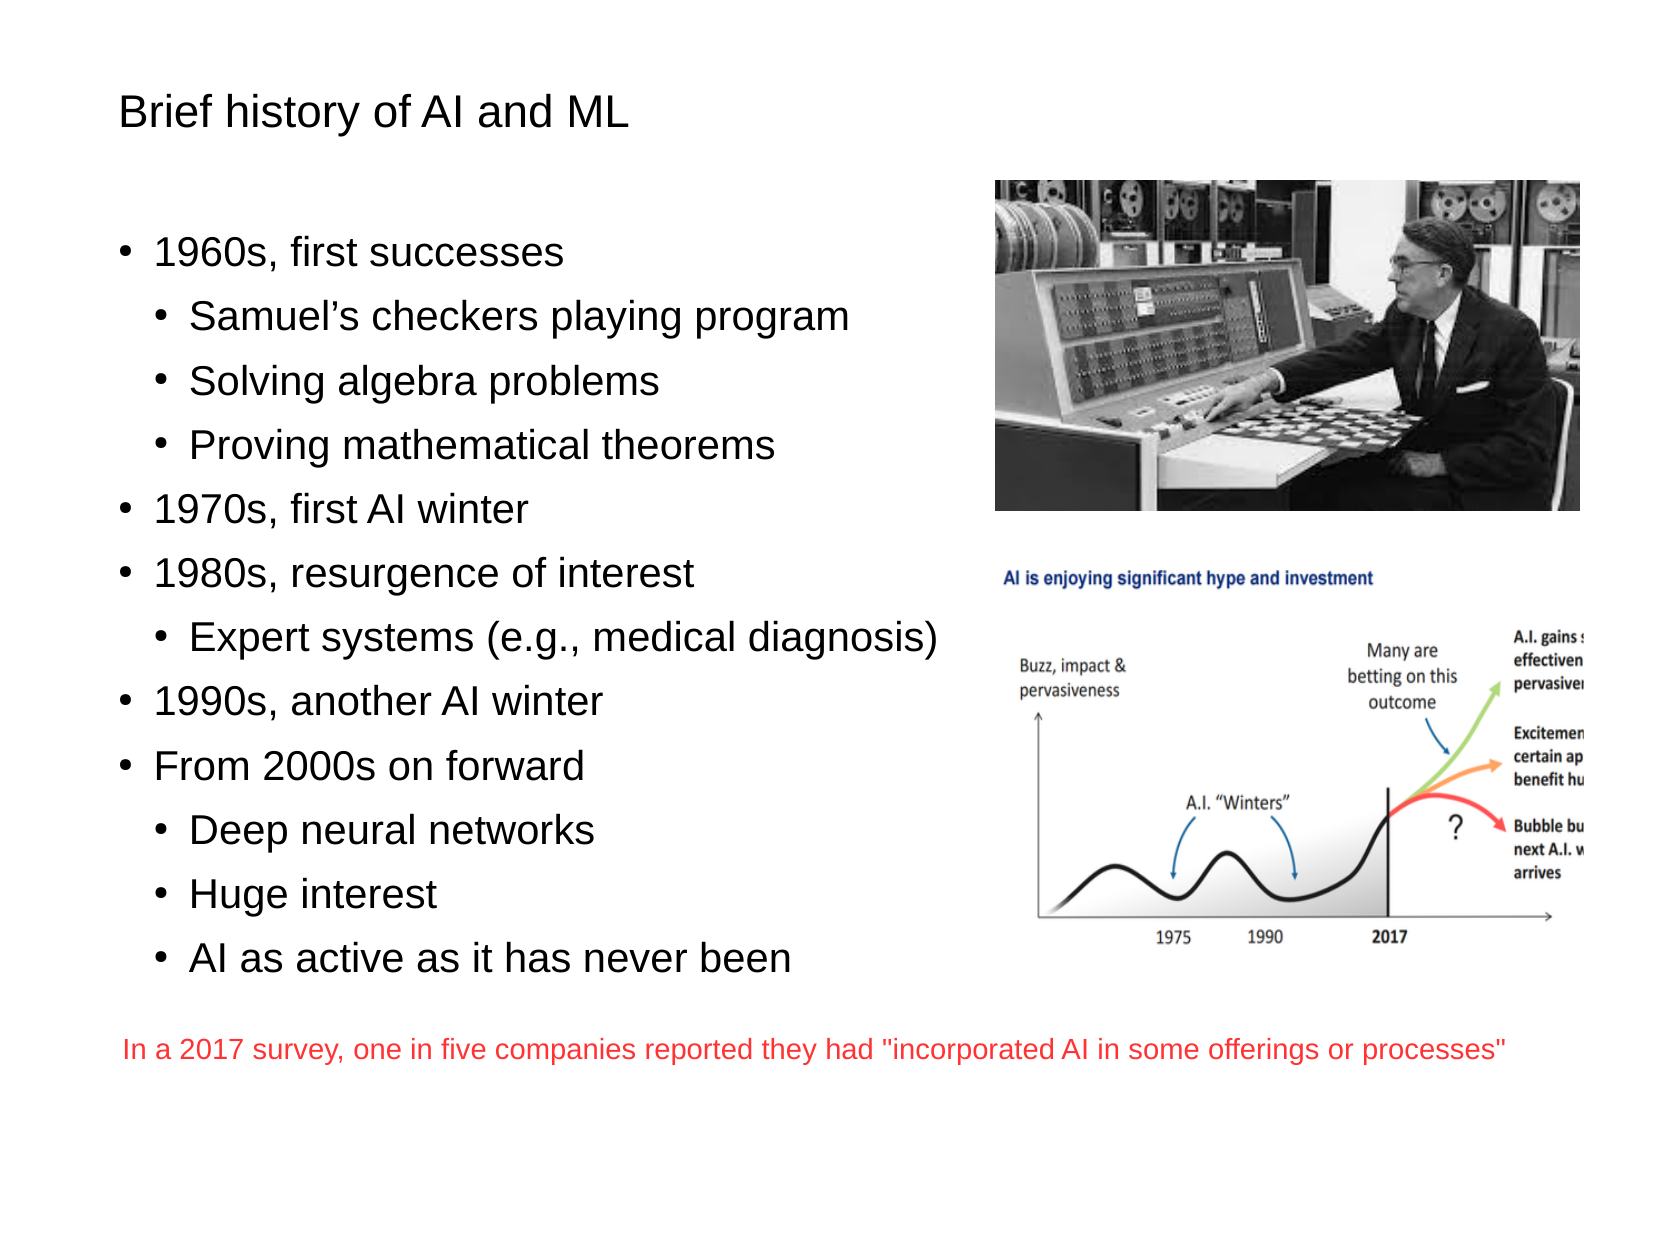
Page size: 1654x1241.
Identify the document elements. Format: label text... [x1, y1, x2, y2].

picture [995, 180, 1580, 511]
picture [992, 560, 1584, 964]
subtitle Brief history of AI and ML 1960s, first successes Samuel’s checkers playing program Solving algebra problems Proving mathematical theorems 1970s, first AI winter 1980s, resurgence of interest Expert systems (e.g., medical diagnosis) 1990s, another AI winter From 2000s on forward Deep neural networks Huge interest AI as active as it has never been [82, 86, 1186, 1051]
text_box In a 2017 survey, one in five companies reported they had "incorporated AI in some offerings or processes" [107, 1025, 1608, 1106]
